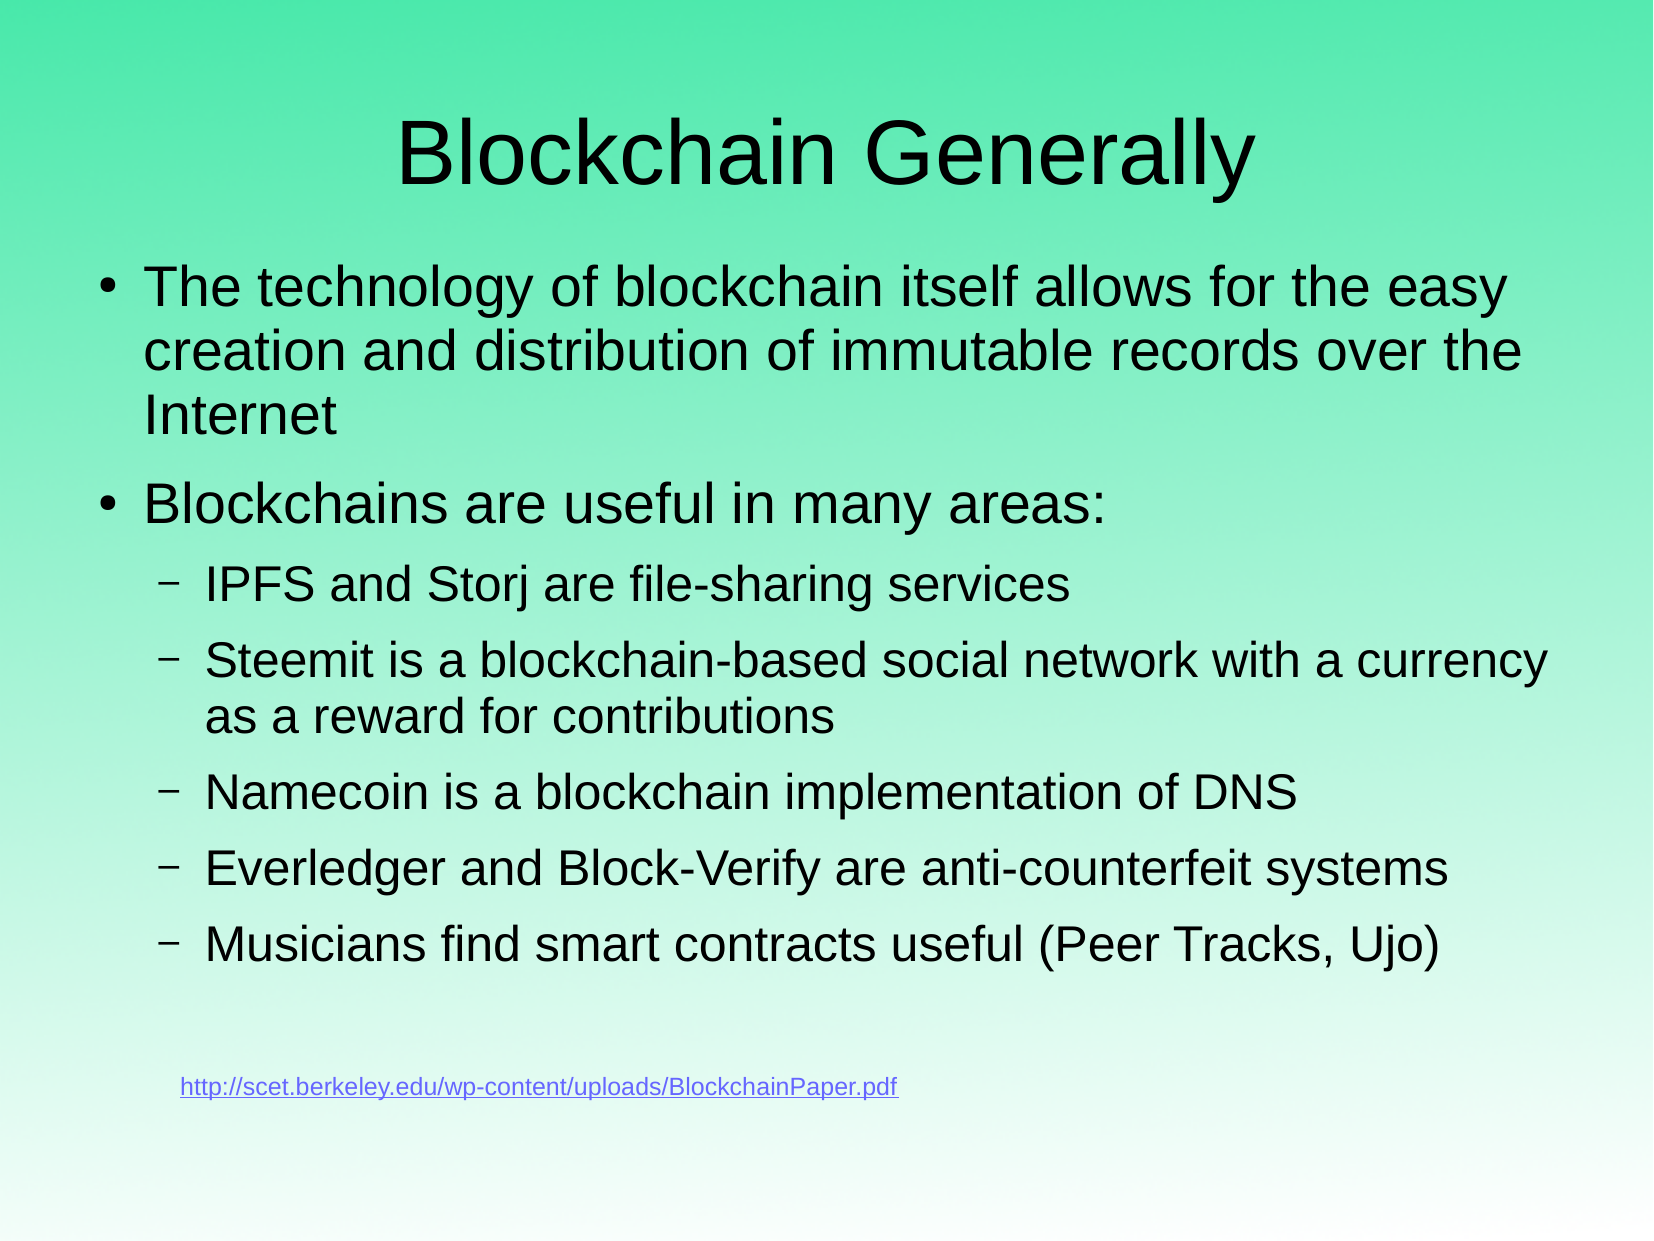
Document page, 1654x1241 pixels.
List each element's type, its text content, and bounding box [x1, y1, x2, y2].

list The technology of blockchain itself allows for the easy creation and distribution of immutable records over the Internet Blockchains are useful in many areas: IPFS and Storj are file-sharing services Steemit is a blockchain-based social network with a currency as a reward for contributions Namecoin is a blockchain implementation of DNS Everledger and Block-Verify are anti-counterfeit systems Musicians find smart contracts useful (Peer Tracks, Ujo) [82, 254, 1571, 975]
text_box http://scet.berkeley.edu/wp-content/uploads/BlockchainPaper.pdf [165, 1065, 1471, 1151]
title Blockchain Generally [82, 49, 1571, 254]
picture [0, 0, 1654, 1241]
